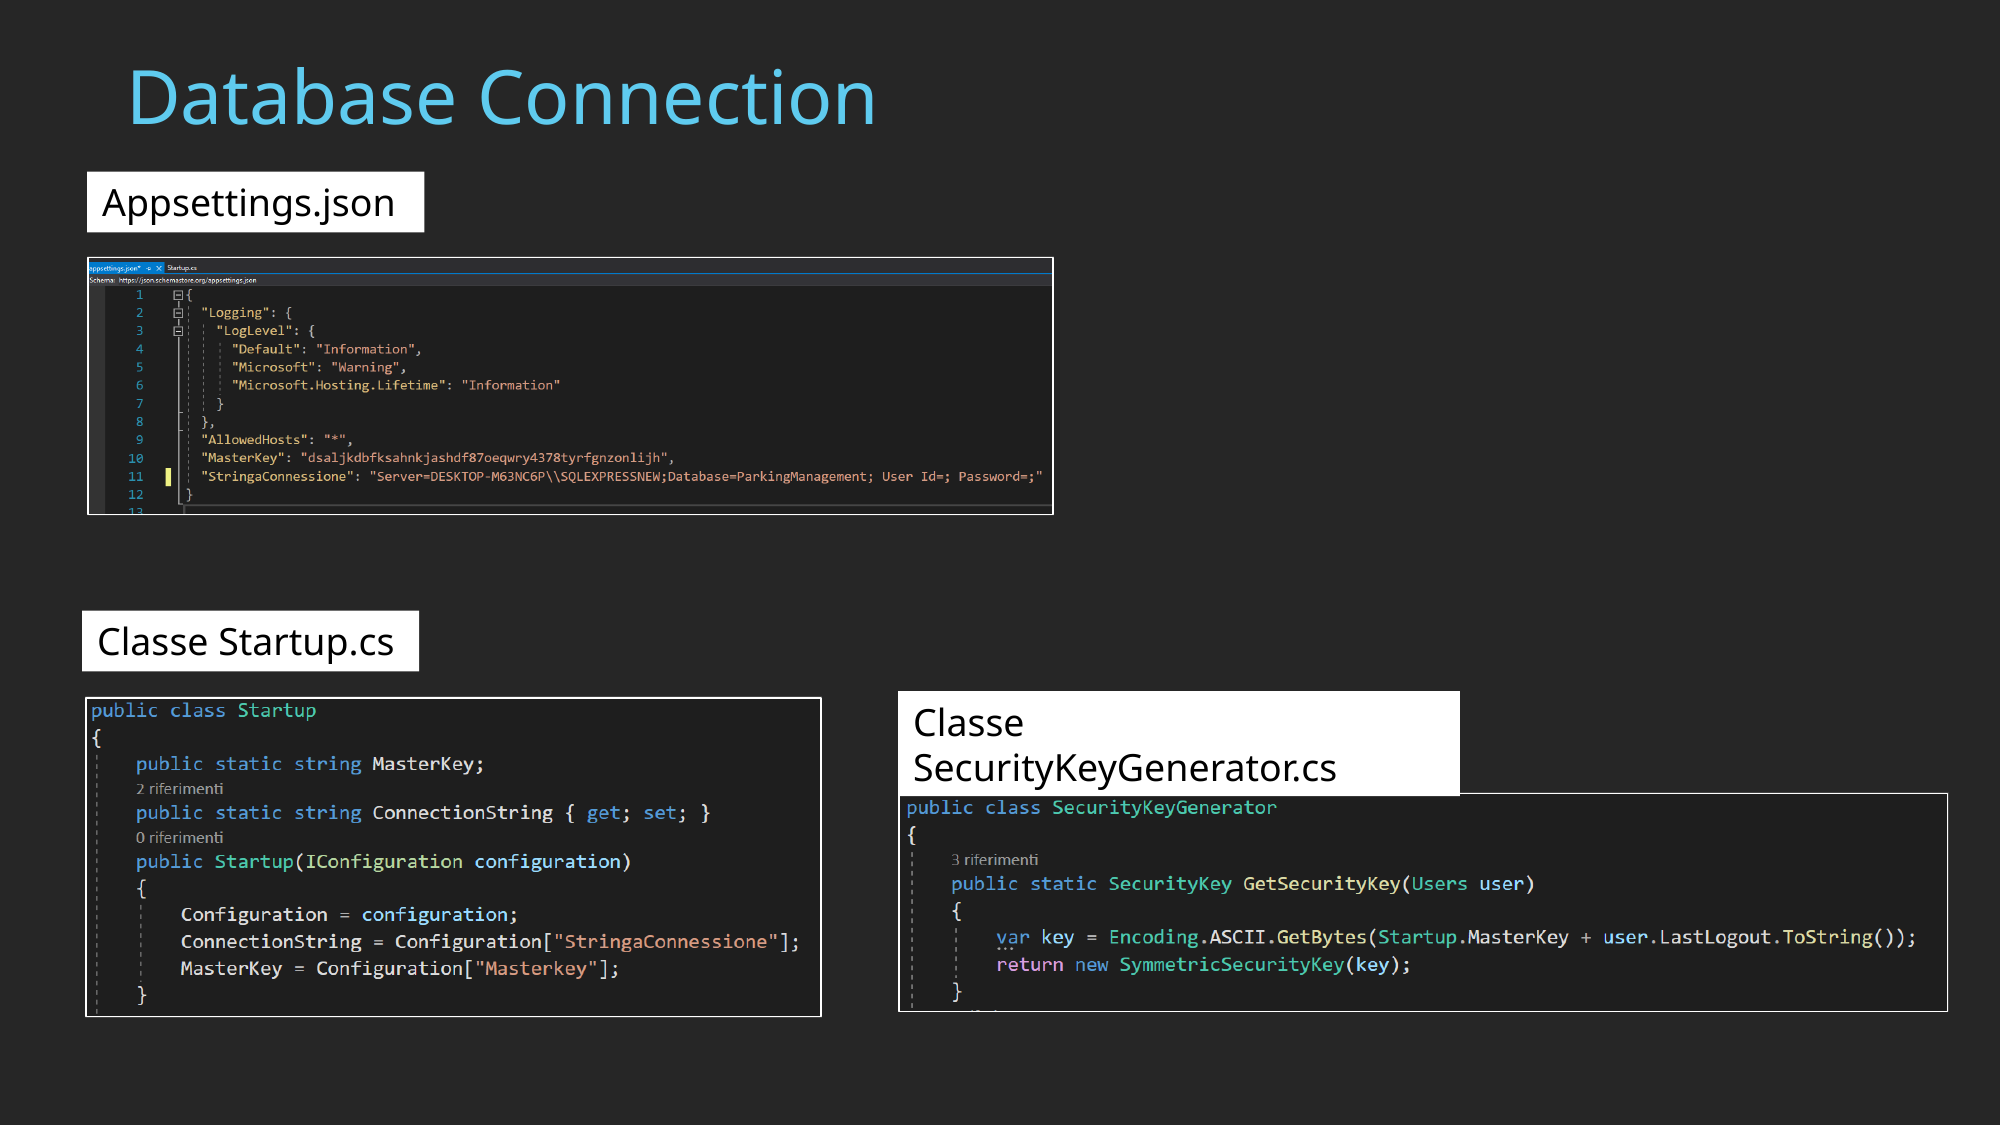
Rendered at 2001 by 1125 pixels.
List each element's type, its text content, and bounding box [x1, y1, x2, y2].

text_box Classe Startup.cs [82, 610, 420, 672]
title Database Connection [111, 41, 1522, 182]
text_box Appsettings.json [87, 171, 425, 233]
picture [899, 794, 1947, 1011]
text_box Classe SecurityKeyGenerator.cs [898, 691, 1460, 752]
picture [86, 698, 821, 1016]
picture [88, 258, 1053, 514]
